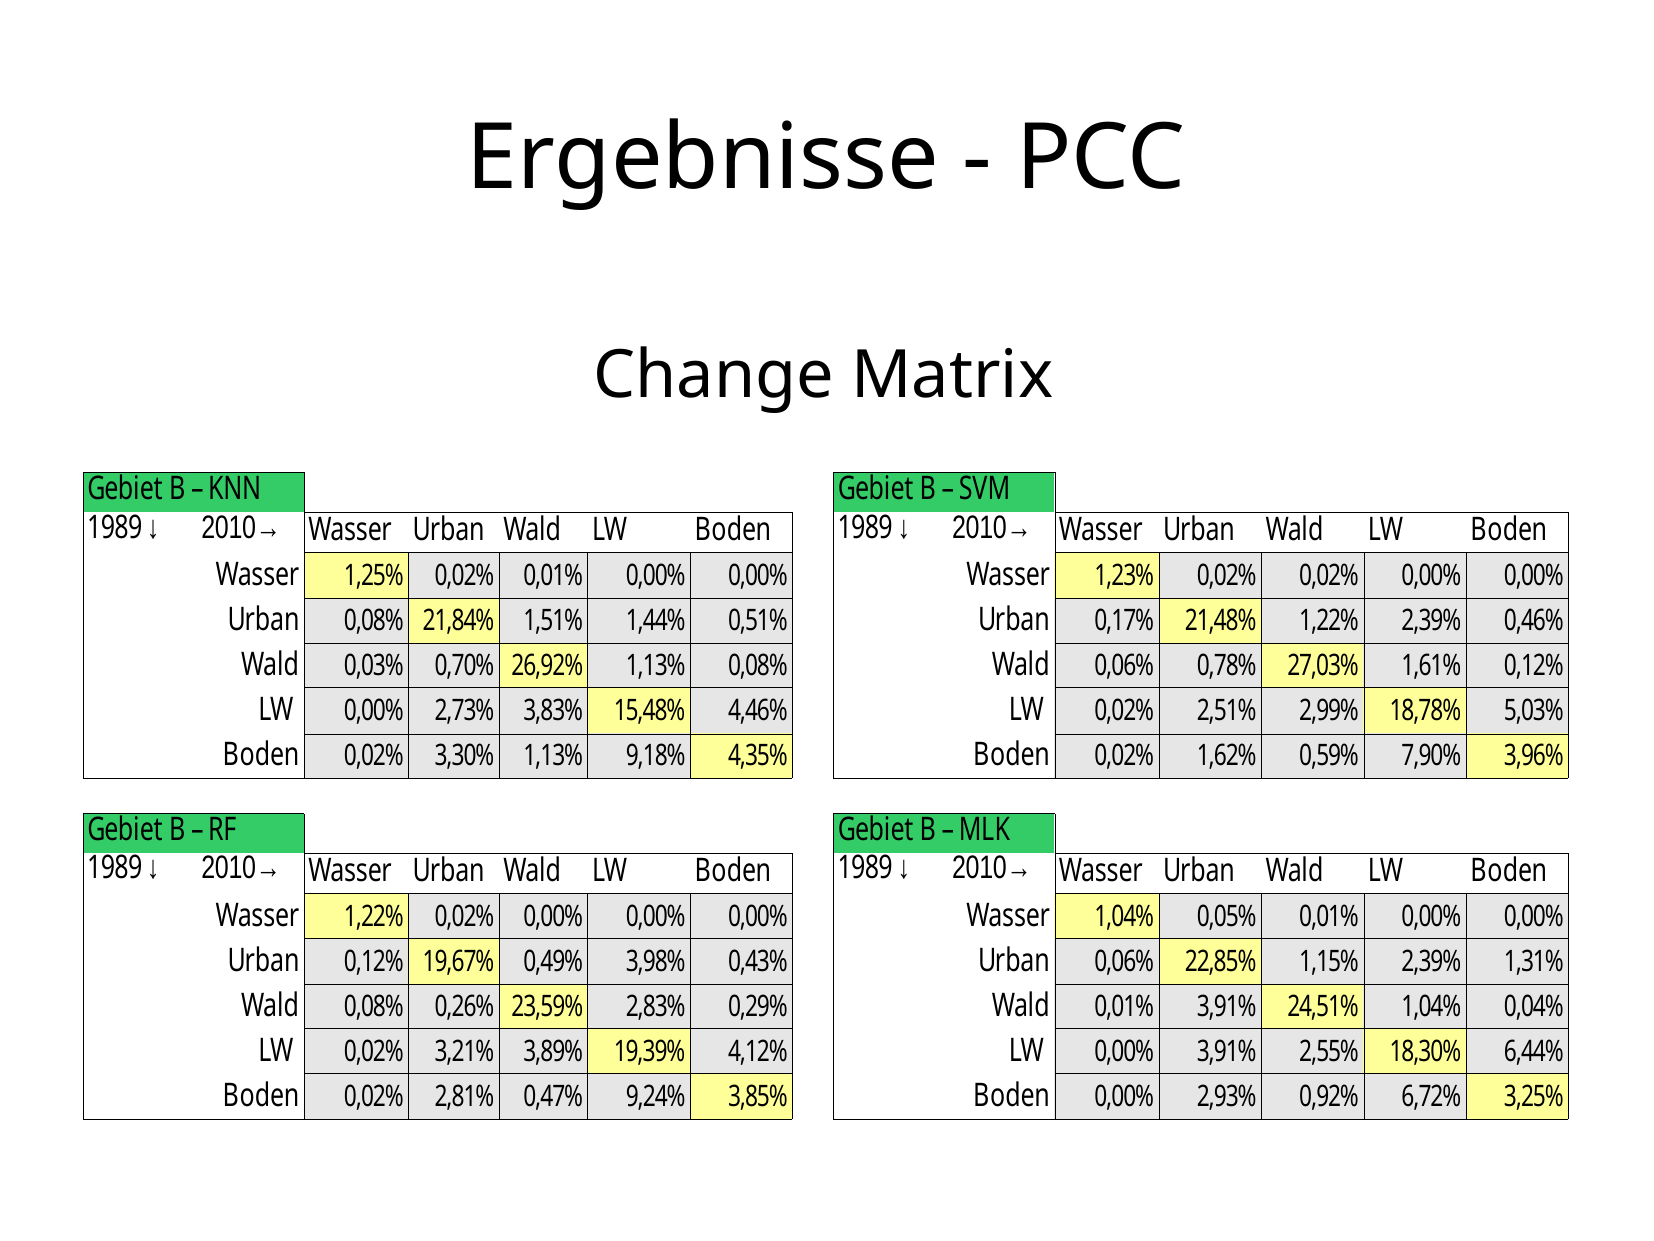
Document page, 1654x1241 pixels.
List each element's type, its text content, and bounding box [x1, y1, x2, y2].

title Ergebnisse - PCC [82, 49, 1571, 257]
chart [82, 472, 1571, 1123]
text_box Change Matrix [578, 318, 1441, 409]
